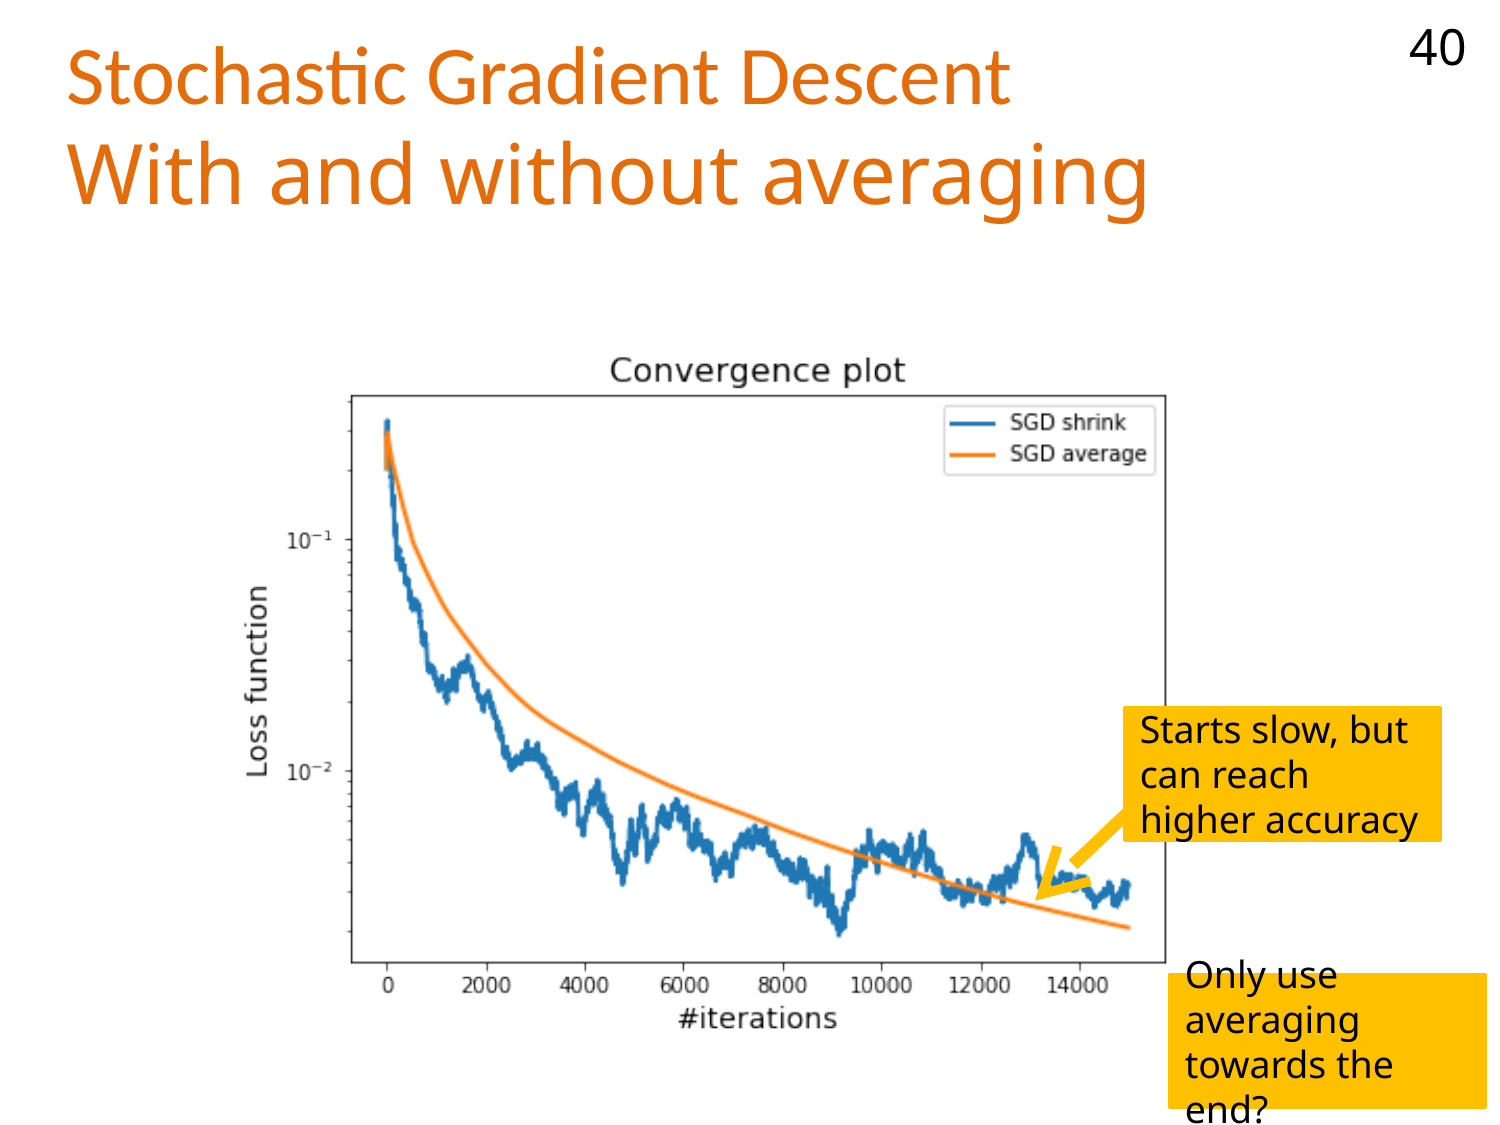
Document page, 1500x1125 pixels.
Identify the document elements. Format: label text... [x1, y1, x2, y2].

text_box Stochastic Gradient Descent With and without averaging [51, 27, 1432, 215]
picture [232, 343, 1186, 1051]
text_box Starts slow, but can reach higher accuracy [1125, 708, 1441, 840]
text_box Only use averaging towards the end? [1170, 974, 1486, 1107]
